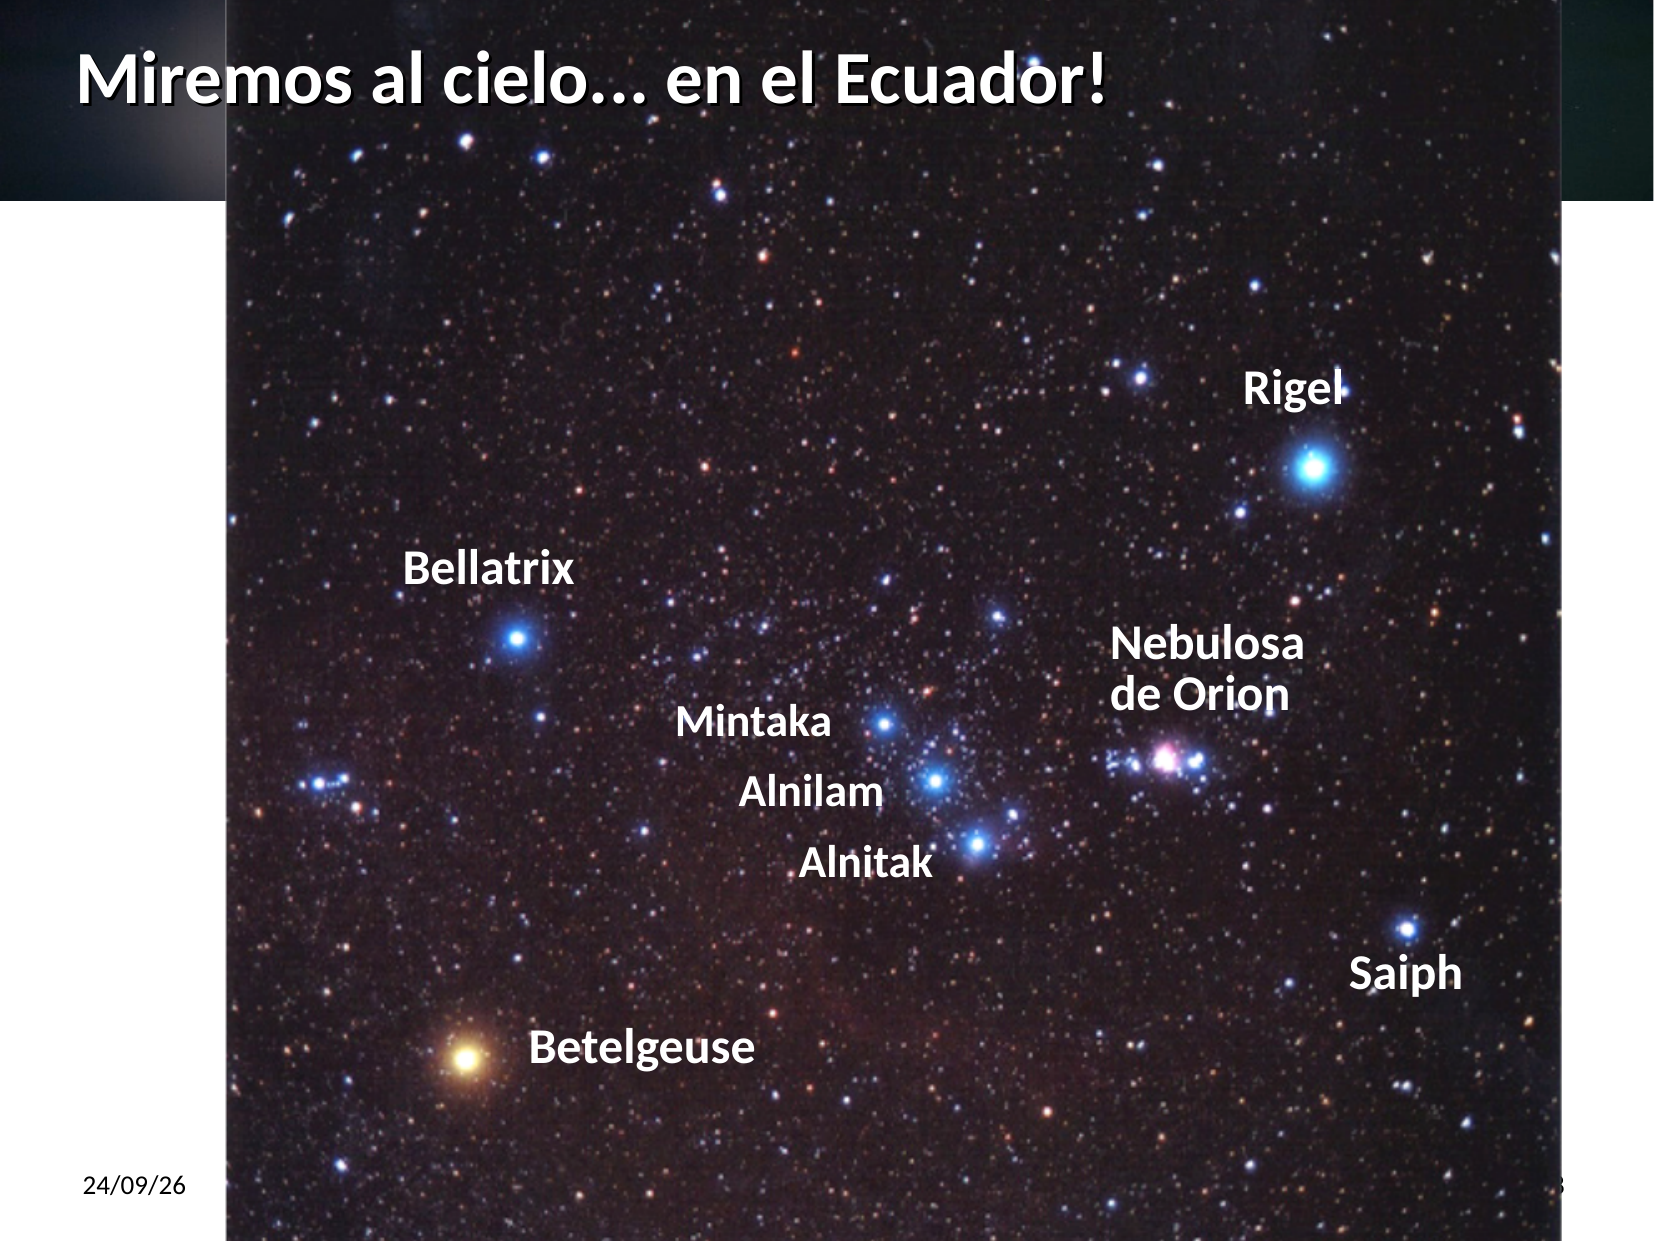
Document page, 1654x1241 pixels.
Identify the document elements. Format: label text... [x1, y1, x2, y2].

text_box Alnilam [723, 765, 1021, 836]
text_box Bellatrix [387, 540, 616, 616]
text_box Nebulosa de Orion [1095, 615, 1366, 752]
text_box Mintaka [660, 694, 957, 766]
text_box Betelgeuse [513, 1019, 811, 1096]
text_box Saiph [1334, 945, 1501, 1021]
text_box Alnitak [783, 835, 1081, 907]
picture [0, 0, 1654, 1241]
title Miremos al cielo... en el Ecuador! [75, 19, 1564, 151]
text_box Rigel [1228, 360, 1381, 436]
